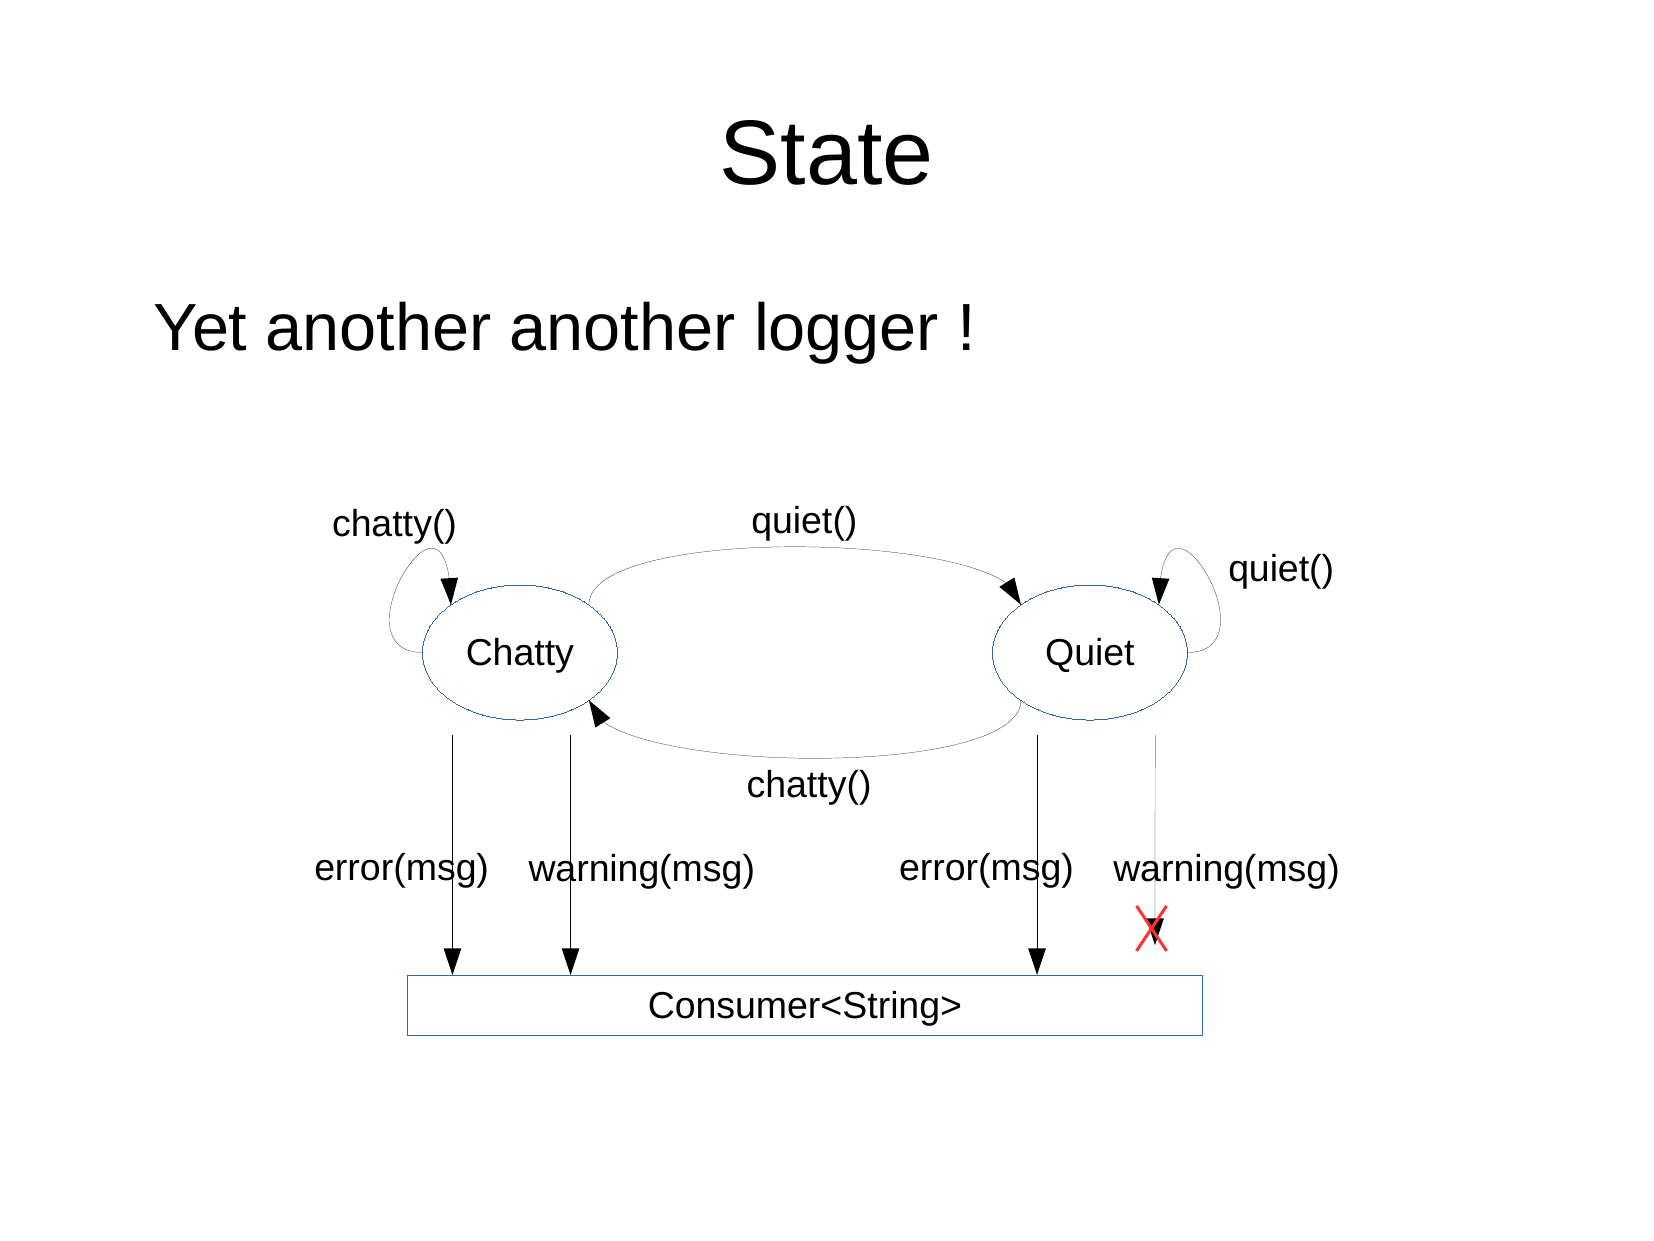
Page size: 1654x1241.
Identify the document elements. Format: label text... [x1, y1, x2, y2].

text_box Consumer<String> [407, 975, 1203, 1036]
text_box chatty() [317, 495, 487, 552]
text_box quiet() [736, 492, 873, 550]
text_box warning(msg) [513, 840, 770, 897]
text_box error(msg) [299, 839, 505, 897]
text_box warning(msg) [1098, 840, 1354, 897]
title State [82, 49, 1571, 257]
list Yet another another logger ! [82, 290, 1571, 1111]
text_box Quiet [992, 585, 1188, 721]
text_box chatty() [731, 755, 901, 813]
text_box Chatty [422, 585, 618, 721]
text_box error(msg) [884, 839, 1089, 897]
text_box quiet() [1213, 540, 1350, 597]
